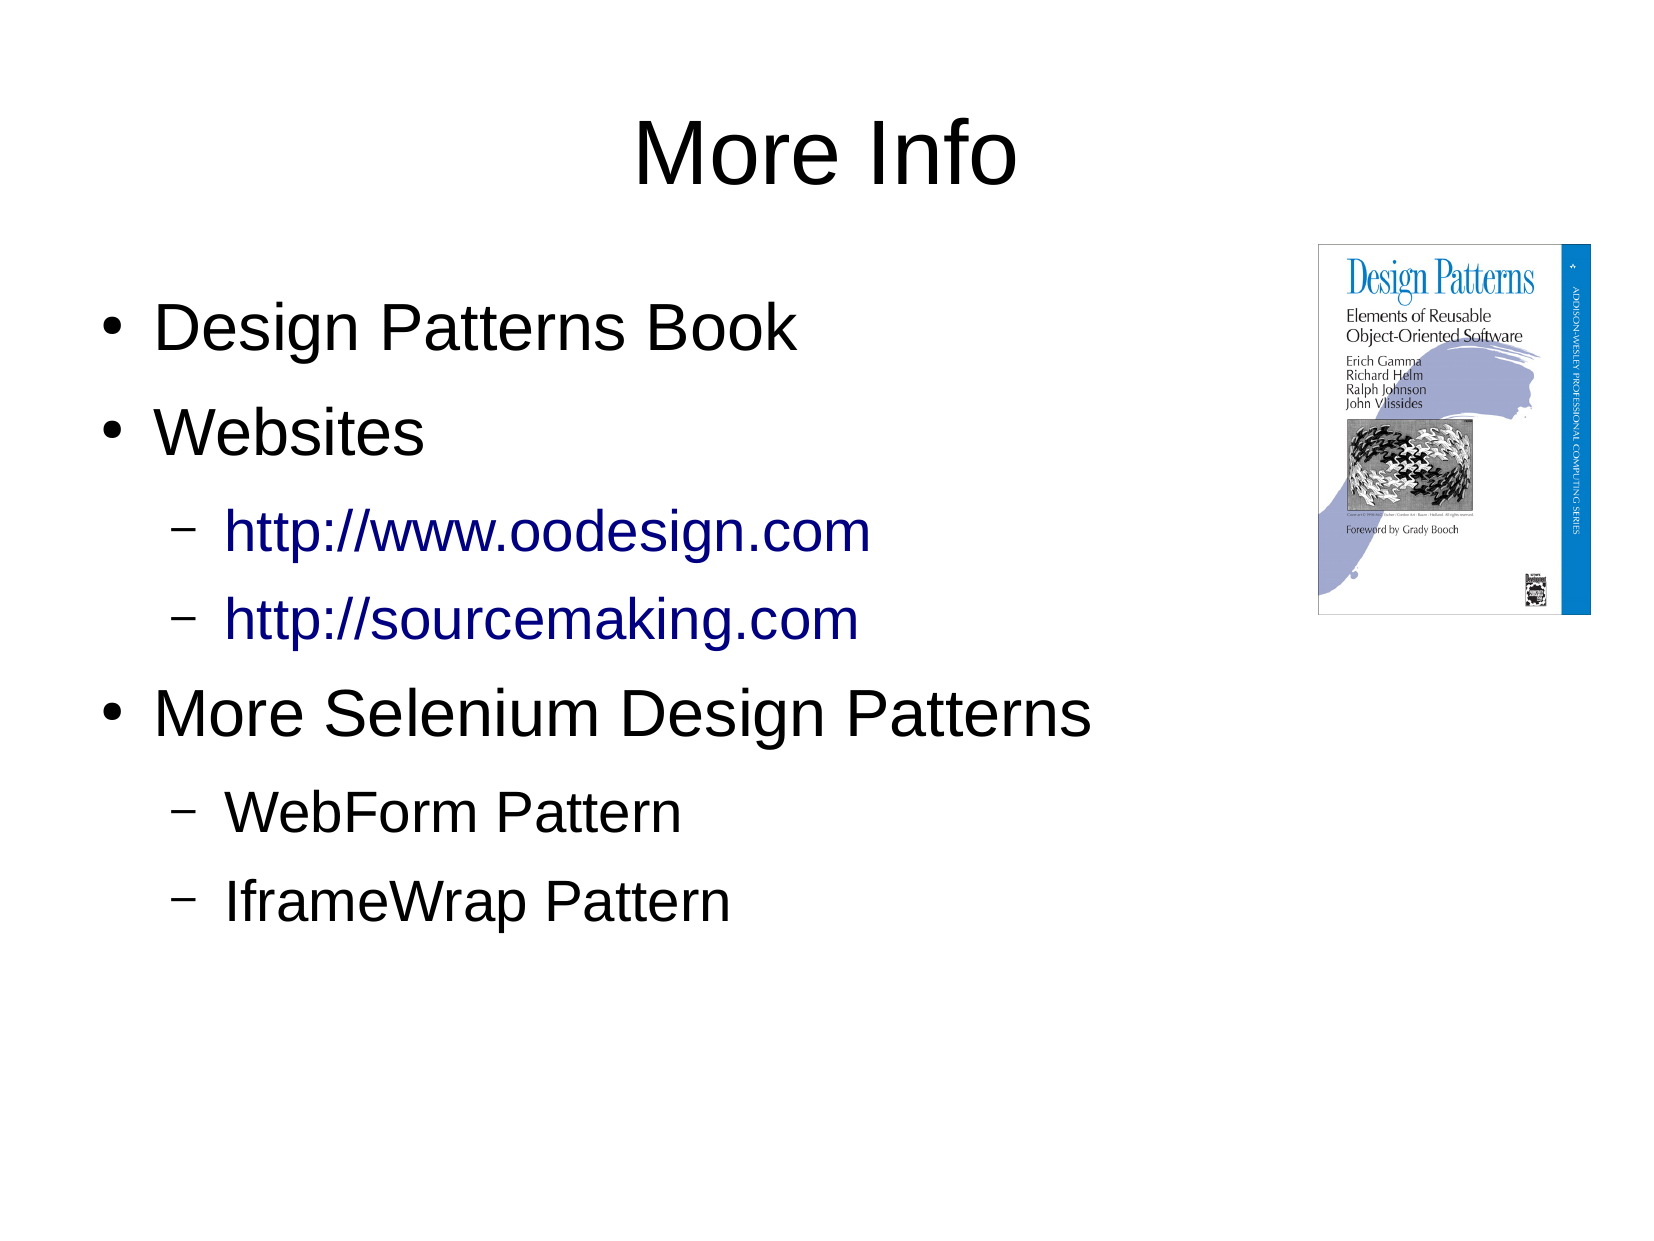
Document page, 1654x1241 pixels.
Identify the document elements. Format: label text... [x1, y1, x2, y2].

picture [1318, 244, 1591, 616]
title More Info [82, 49, 1571, 257]
list Design Patterns Book Websites http://www.oodesign.com http://sourcemaking.com More Selenium Design Patterns WebForm Pattern IframeWrap Pattern [82, 290, 1538, 1010]
